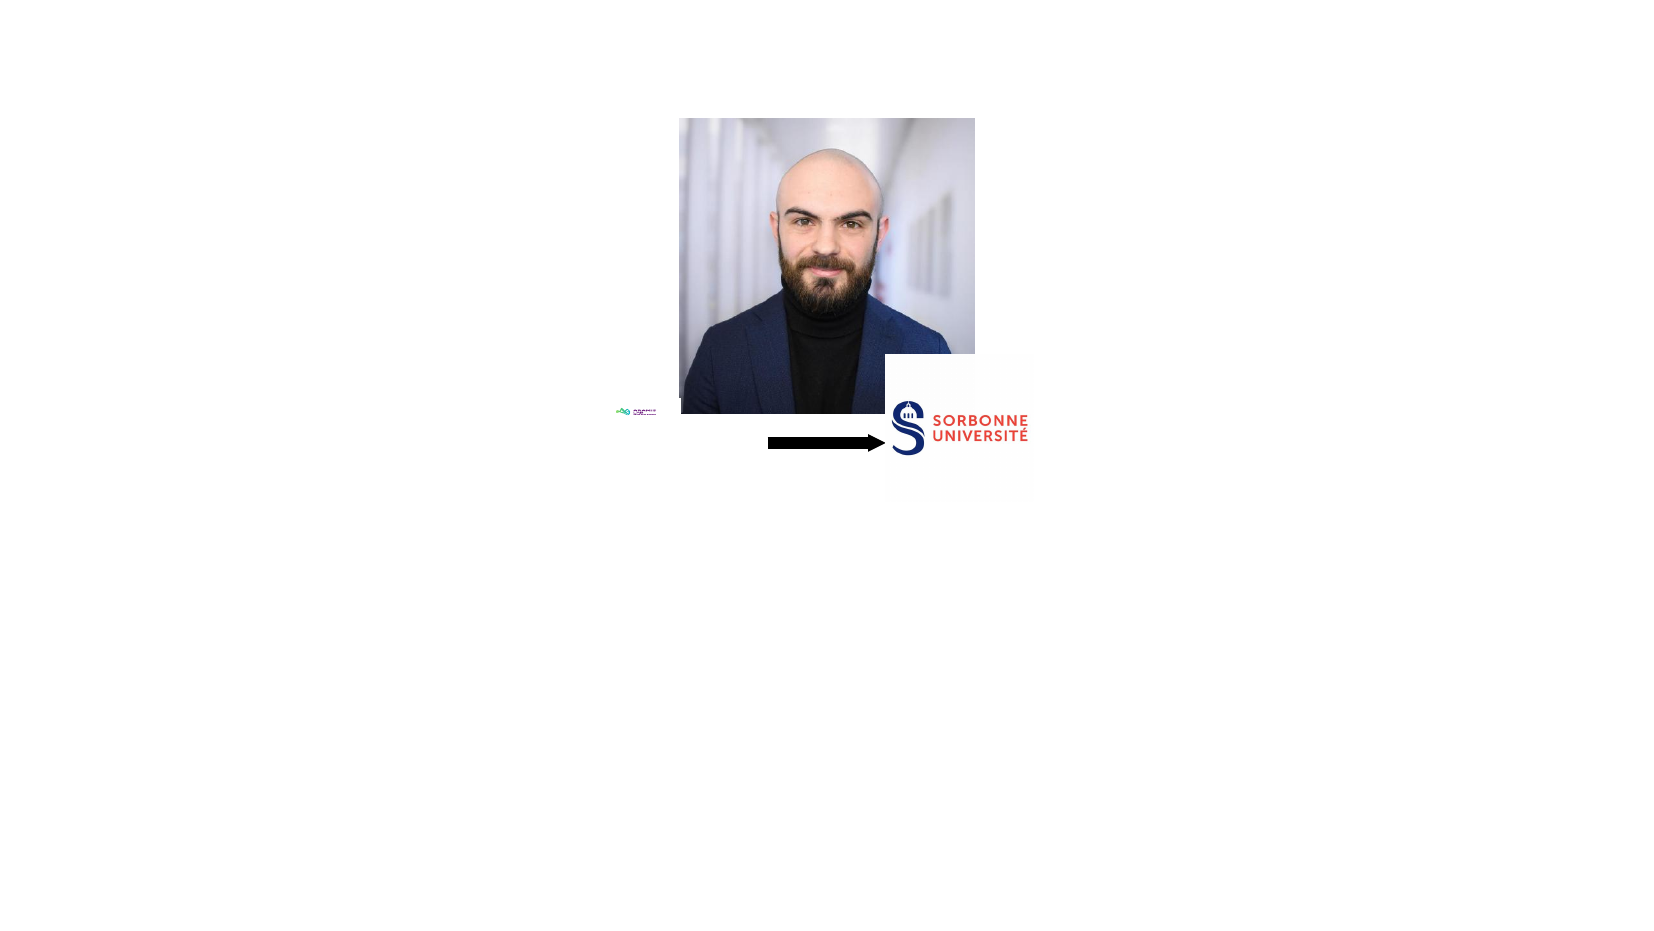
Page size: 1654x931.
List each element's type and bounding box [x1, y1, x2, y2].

picture [514, 118, 1034, 502]
